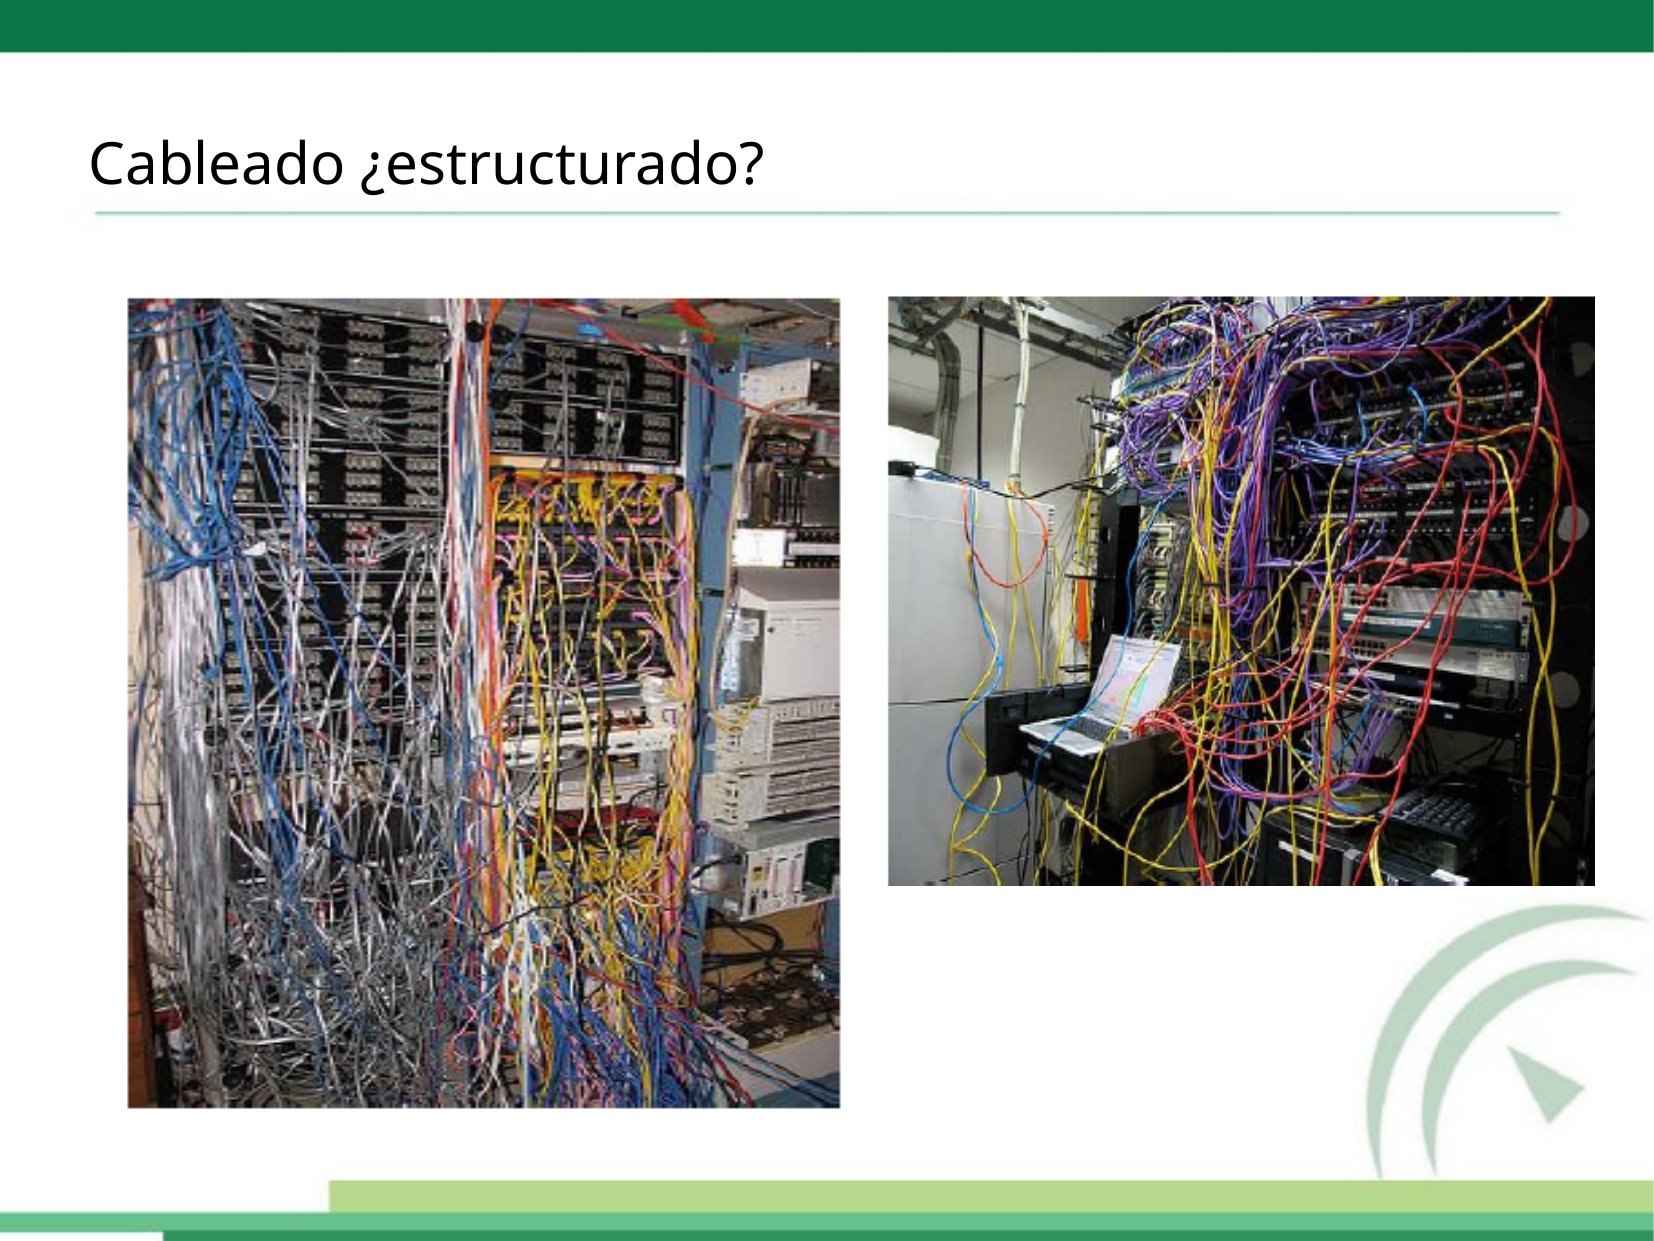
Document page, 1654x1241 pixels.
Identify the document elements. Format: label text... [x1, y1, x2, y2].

picture [0, 0, 1654, 1241]
title Cableado ¿estructurado? [88, 66, 1577, 259]
